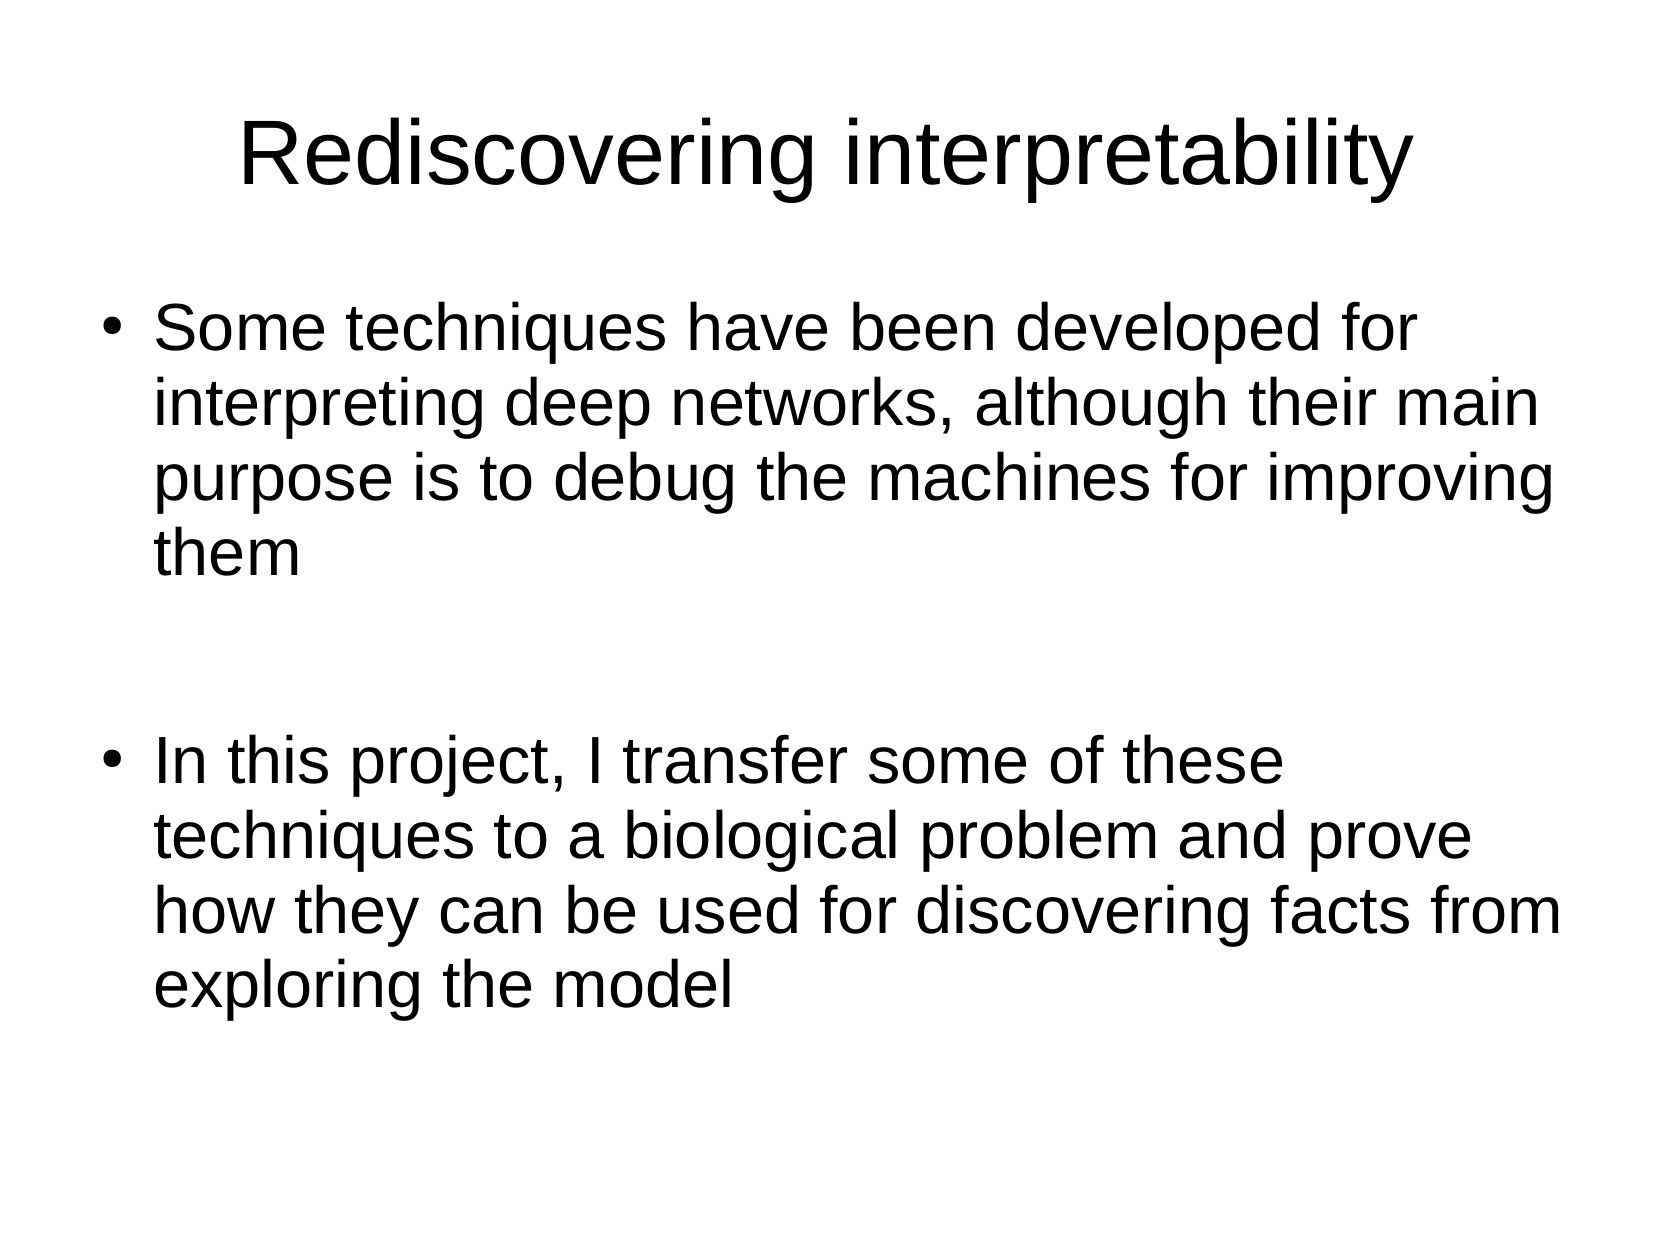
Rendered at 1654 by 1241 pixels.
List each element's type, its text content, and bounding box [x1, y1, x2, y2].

list Some techniques have been developed for interpreting deep networks, although their main purpose is to debug the machines for improving them In this project, I transfer some of these techniques to a biological problem and prove how they can be used for discovering facts from exploring the model [82, 290, 1571, 1111]
title Rediscovering interpretability [82, 49, 1571, 257]
